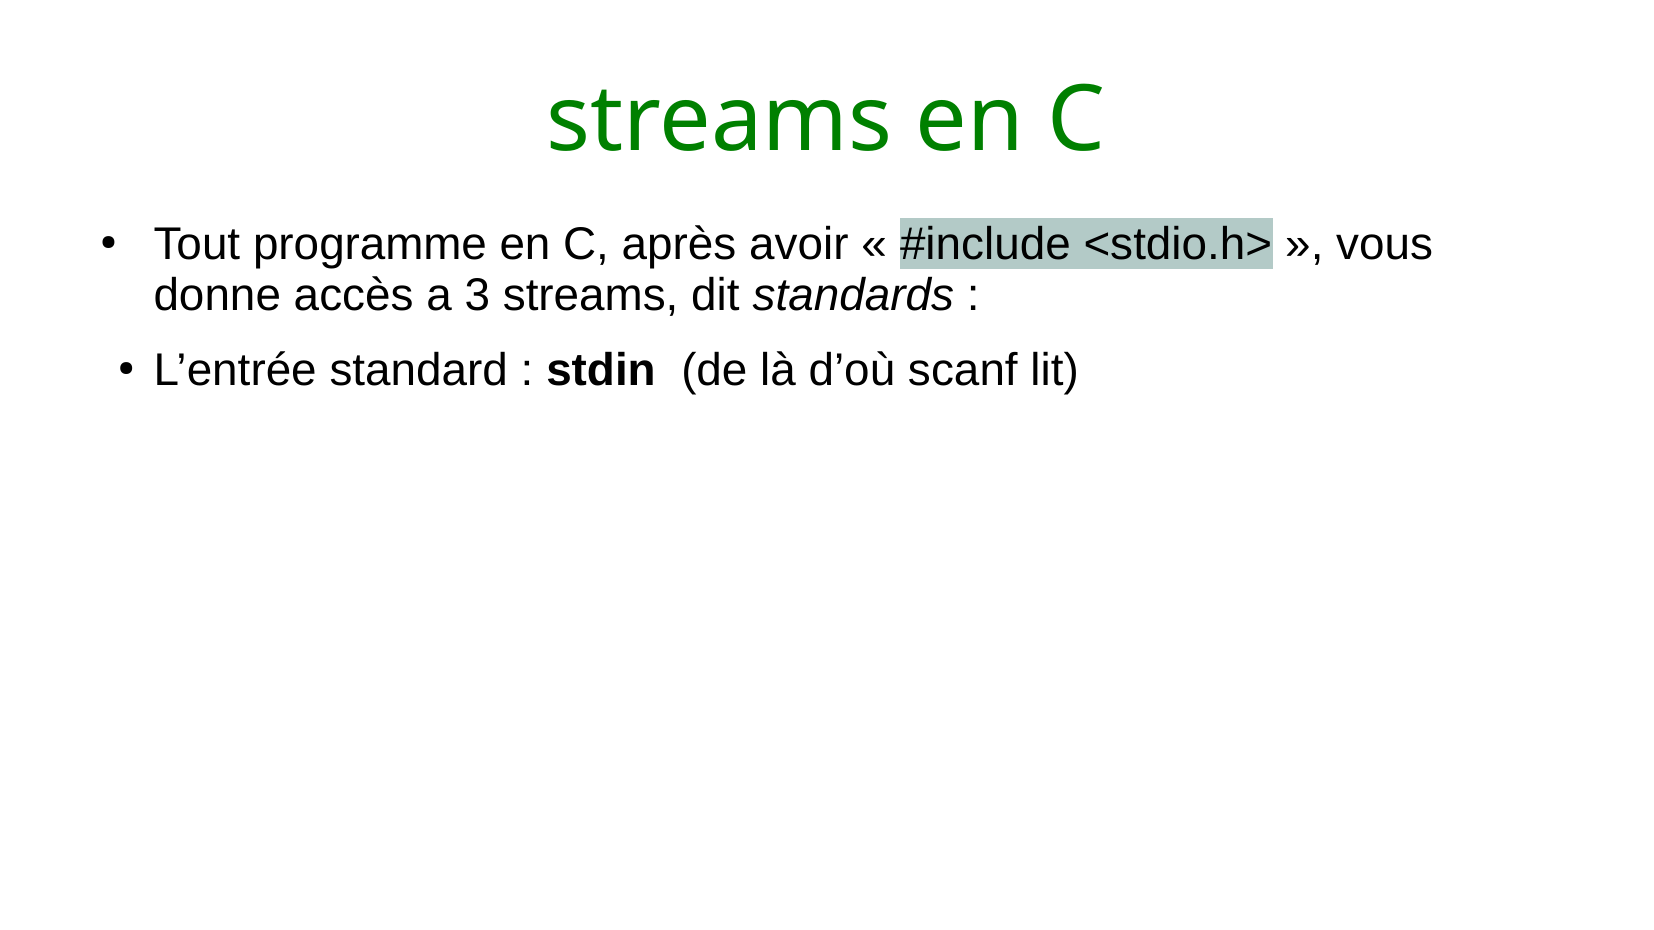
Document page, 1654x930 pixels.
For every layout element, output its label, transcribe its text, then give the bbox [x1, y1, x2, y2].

list Tout programme en C, après avoir « #include <stdio.h> », vous donne accès a 3 streams, dit standards : L’entrée standard : stdin (de là d’où scanf lit) [82, 217, 1571, 757]
title streams en C [82, 37, 1571, 193]
